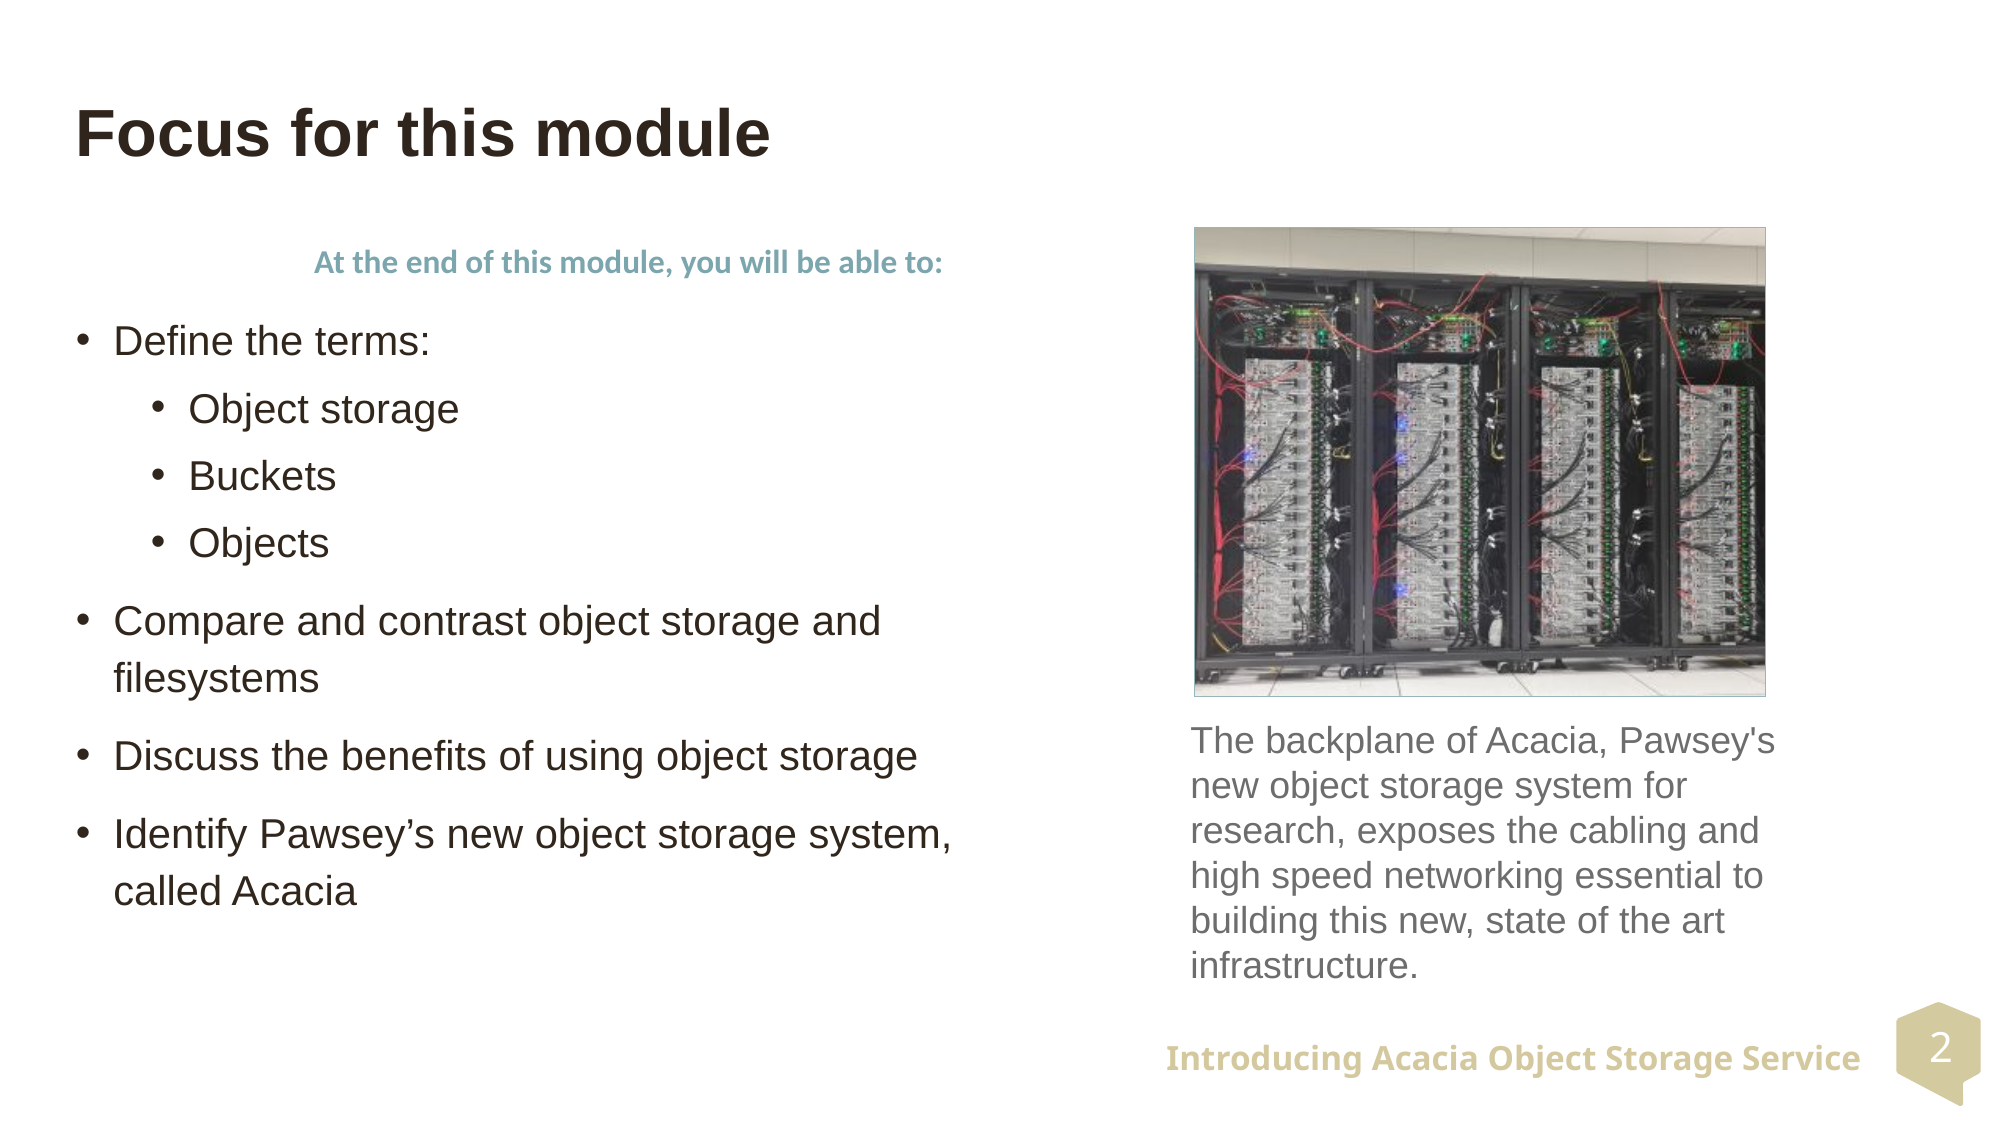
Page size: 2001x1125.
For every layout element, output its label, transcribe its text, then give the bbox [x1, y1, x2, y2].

list Define the terms: Object storage Buckets Objects Compare and contrast object storage and filesystems Discuss the benefits of using object storage Identify Pawsey’s new object storage system, called Acacia [60, 299, 1000, 1014]
list Introducing Acacia Object Storage Service [1021, 1023, 1878, 1082]
list At the end of this module, you will be able to: [60, 228, 967, 325]
text_box The backplane of Acacia, Pawsey's new object storage system for research, exposes the cabling and high speed networking essential to building this new, state of the art infrastructure. [1175, 708, 1813, 994]
title Focus for this module [60, 45, 1939, 216]
picture [1194, 227, 1766, 697]
